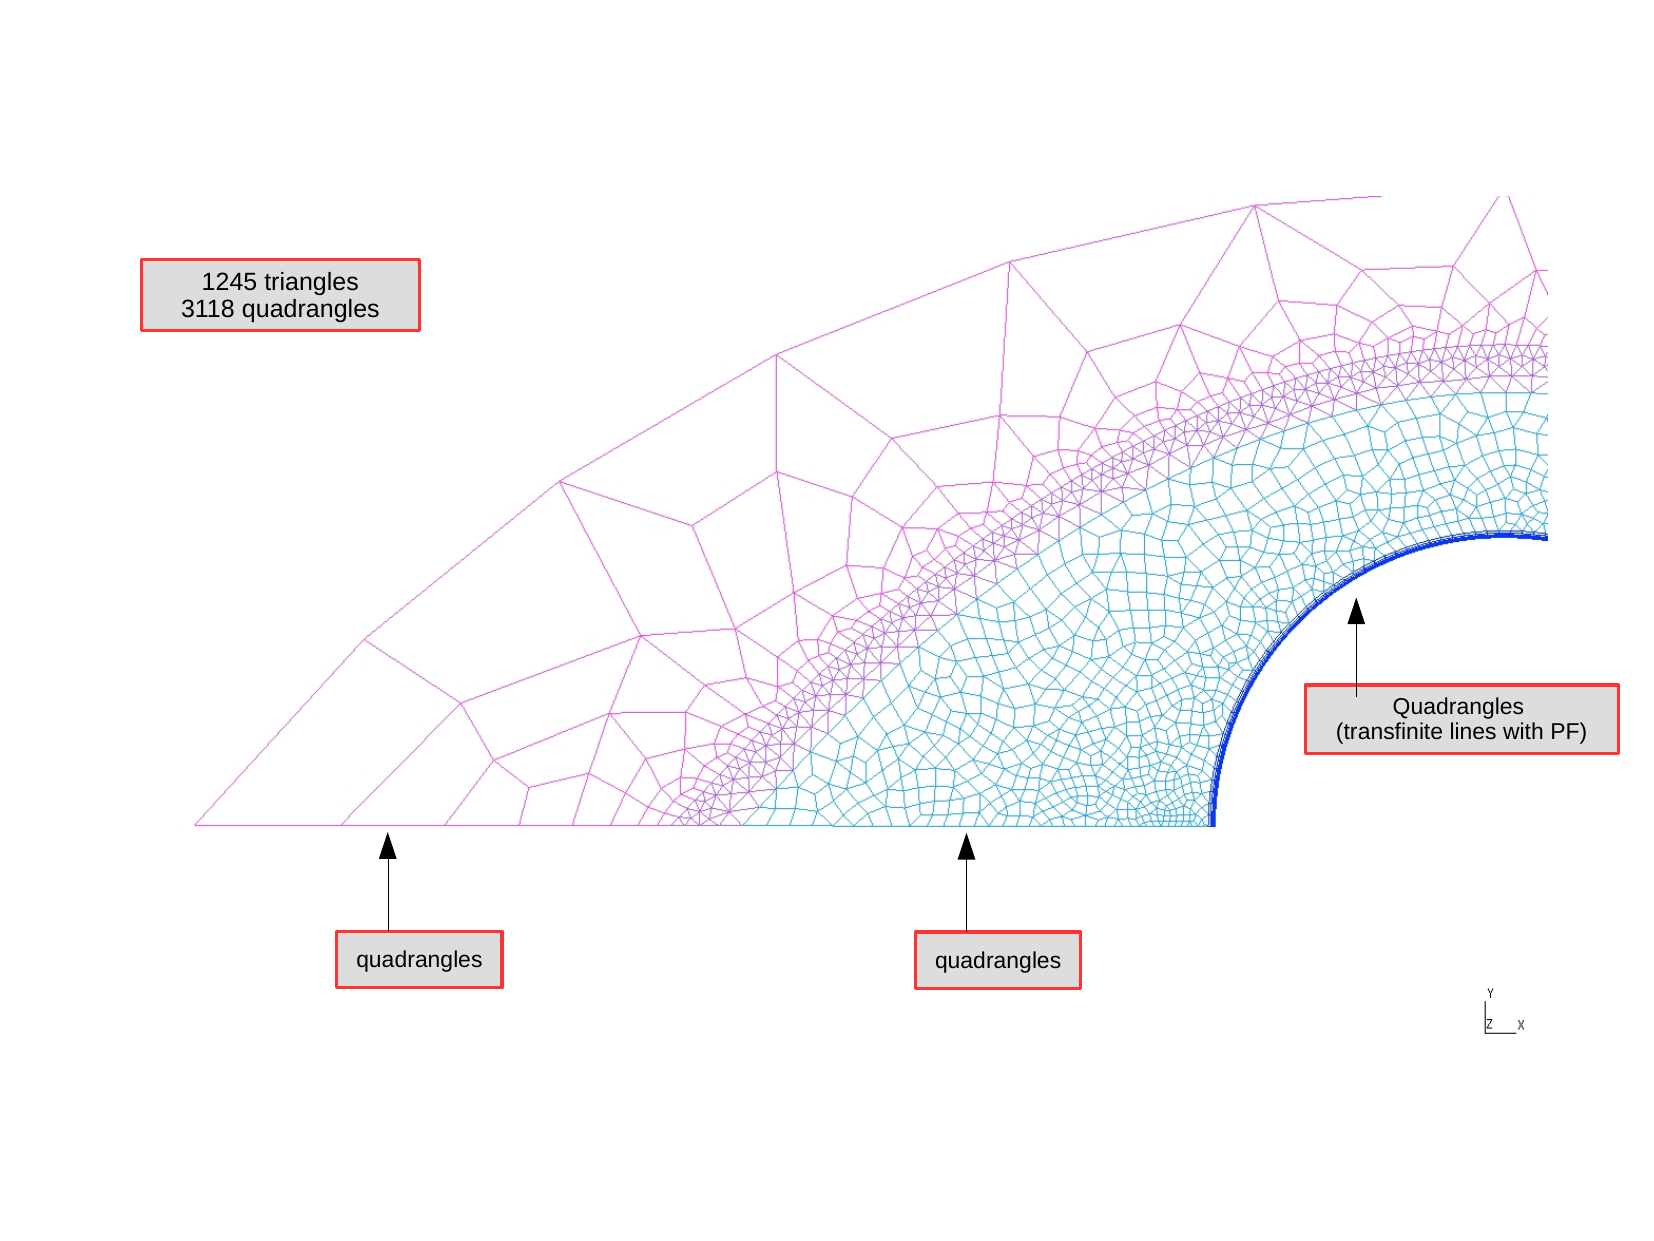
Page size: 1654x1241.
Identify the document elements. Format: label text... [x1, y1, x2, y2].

text_box quadrangles [336, 931, 502, 988]
text_box 1245 triangles 3118 quadrangles [141, 259, 420, 331]
text_box Quadrangles (transfinite lines with PF) [1305, 685, 1619, 754]
picture [0, 196, 1548, 1075]
text_box quadrangles [915, 931, 1081, 989]
